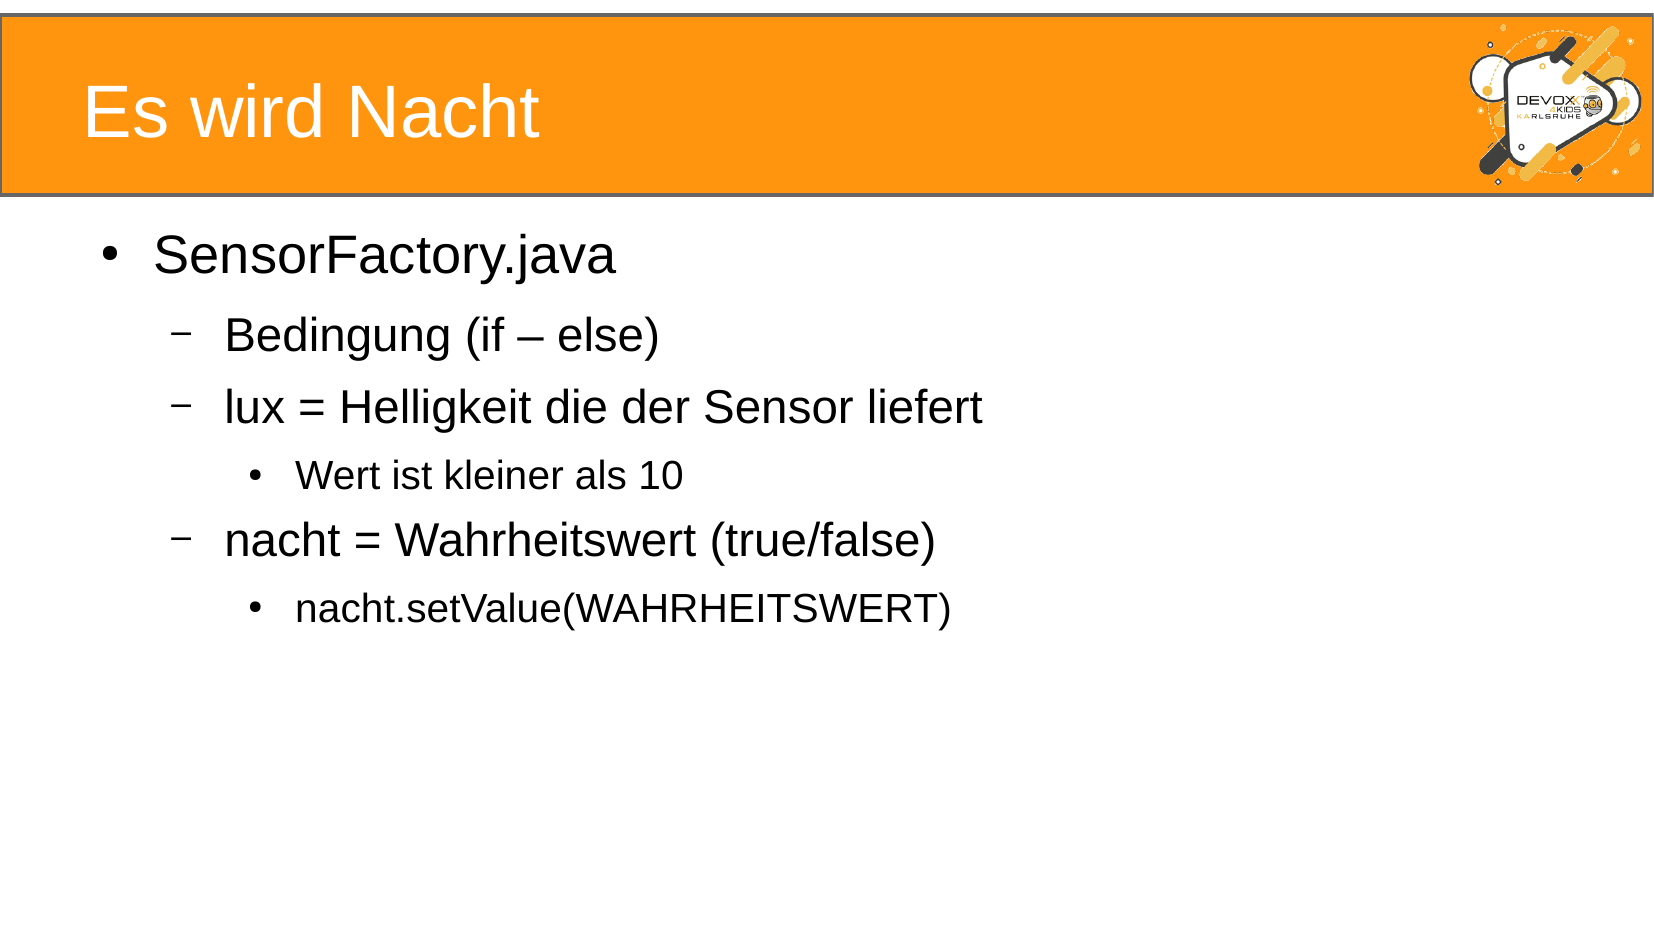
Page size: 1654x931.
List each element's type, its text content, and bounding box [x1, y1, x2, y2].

title Es wird Nacht [82, 35, 1235, 189]
picture [1455, 14, 1654, 195]
list SensorFactory.java Bedingung (if – else) lux = Helligkeit die der Sensor liefert Wert ist kleiner als 10 nacht = Wahrheitswert (true/false) nacht.setValue(WAHRHEITSWERT) [82, 224, 1571, 764]
